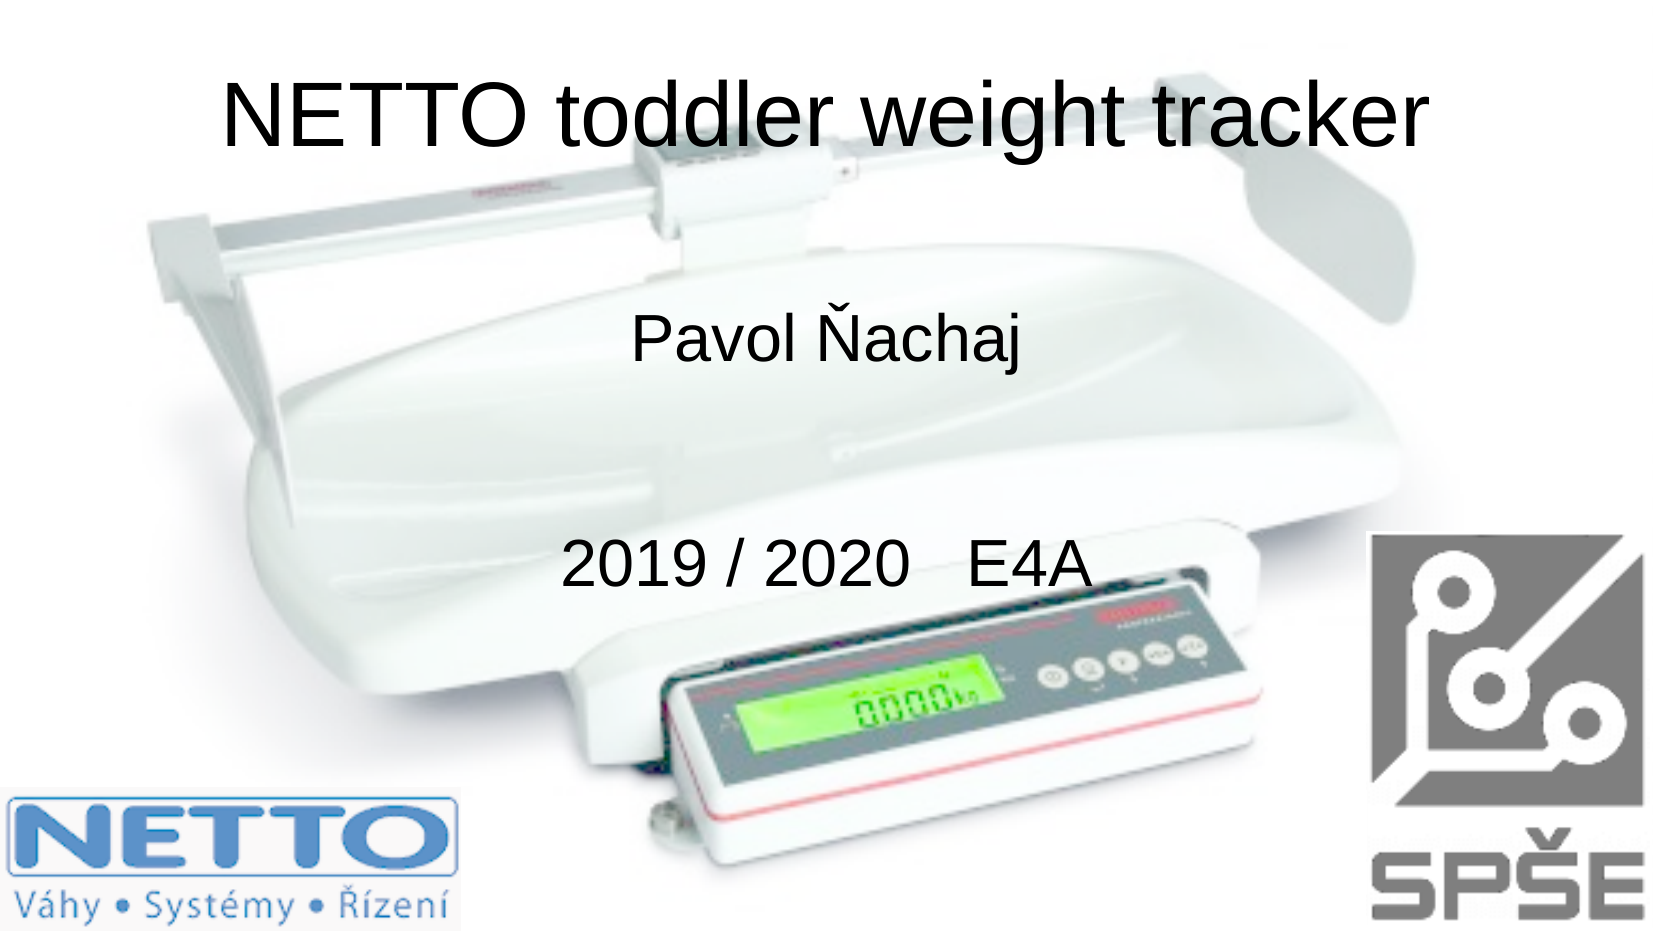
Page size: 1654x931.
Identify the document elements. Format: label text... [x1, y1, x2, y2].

picture [0, 0, 1654, 931]
subtitle Pavol Ňachaj 2019 / 2020 E4A [82, 181, 1571, 721]
title NETTO toddler weight tracker [82, 37, 1571, 181]
